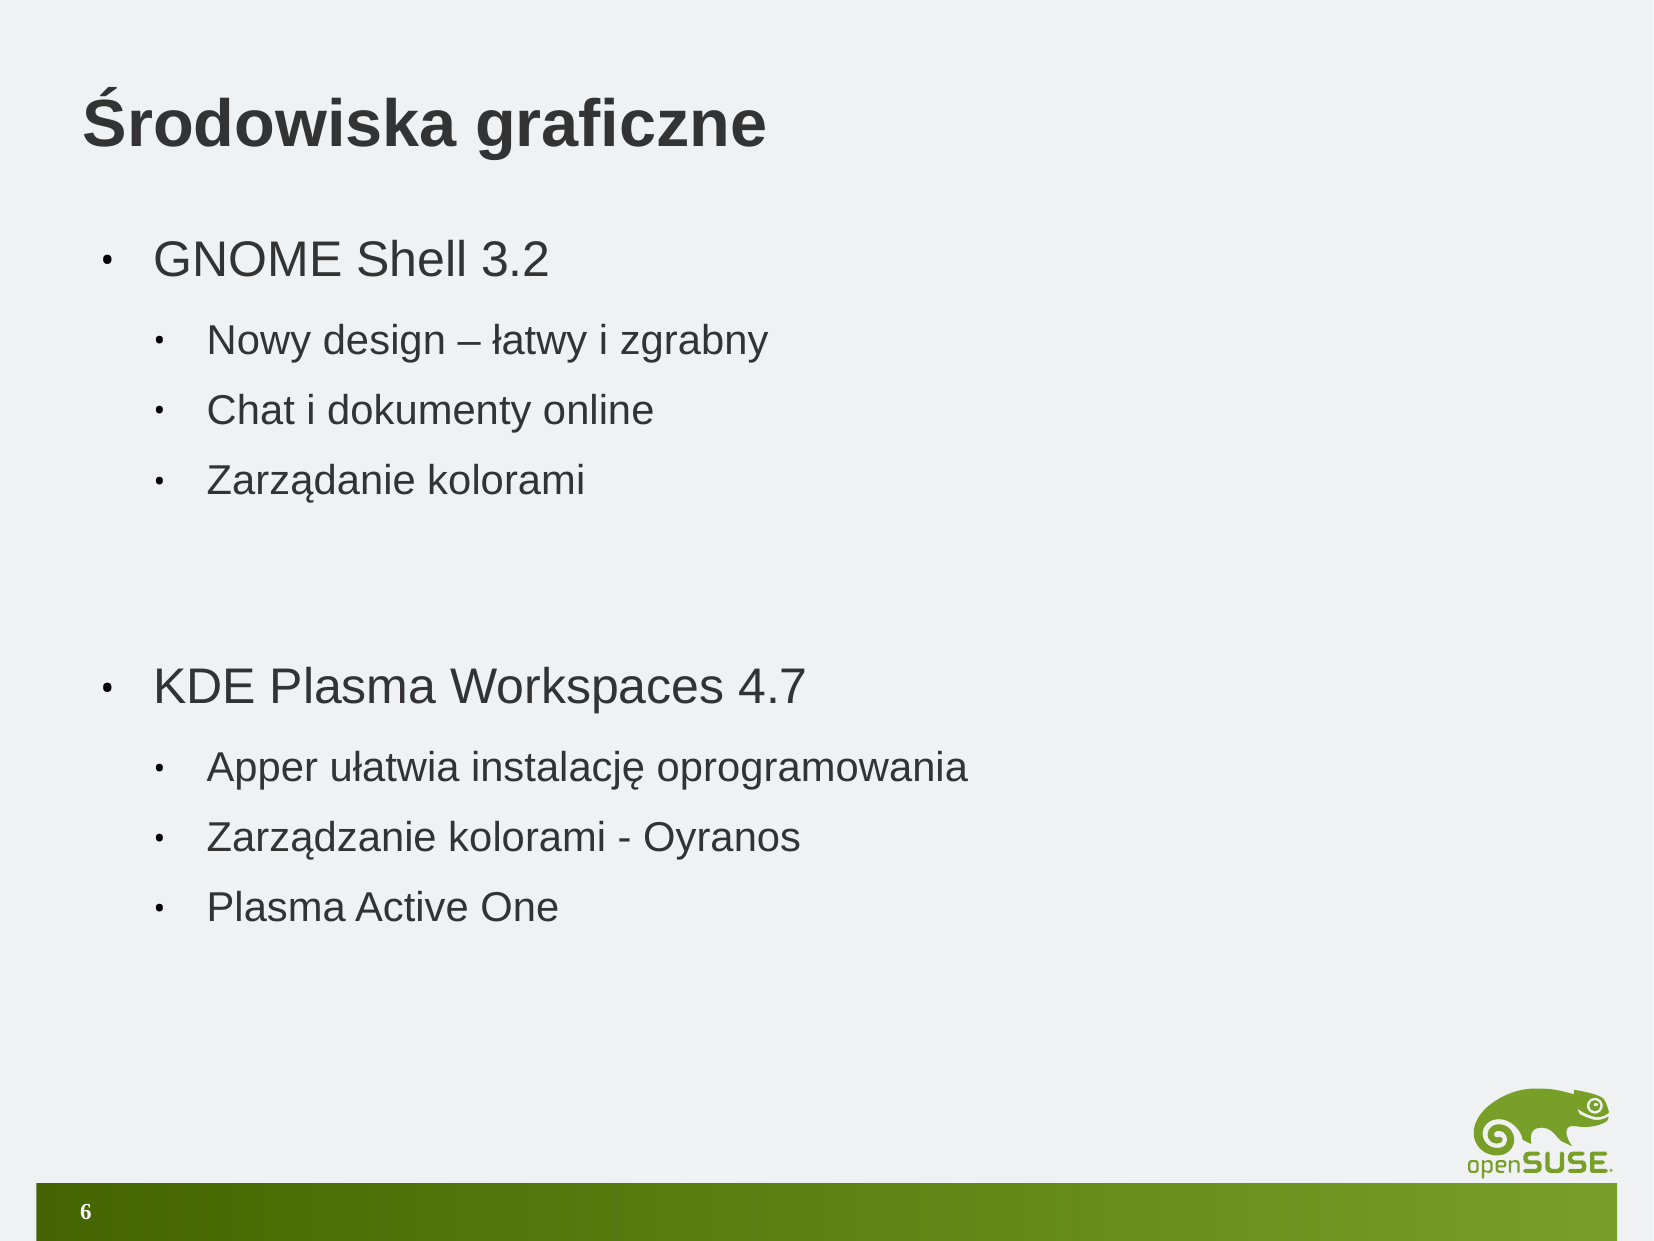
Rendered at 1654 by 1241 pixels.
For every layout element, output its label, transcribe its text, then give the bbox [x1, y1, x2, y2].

title Środowiska graficzne [82, 49, 1571, 198]
list GNOME Shell 3.2 Nowy design – łatwy i zgrabny Chat i dokumenty online Zarządanie kolorami [82, 231, 1571, 622]
picture [0, 0, 1654, 1241]
list KDE Plasma Workspaces 4.7 Apper ułatwia instalację oprogramowania Zarządzanie kolorami - Oyranos Plasma Active One [82, 658, 1571, 1049]
